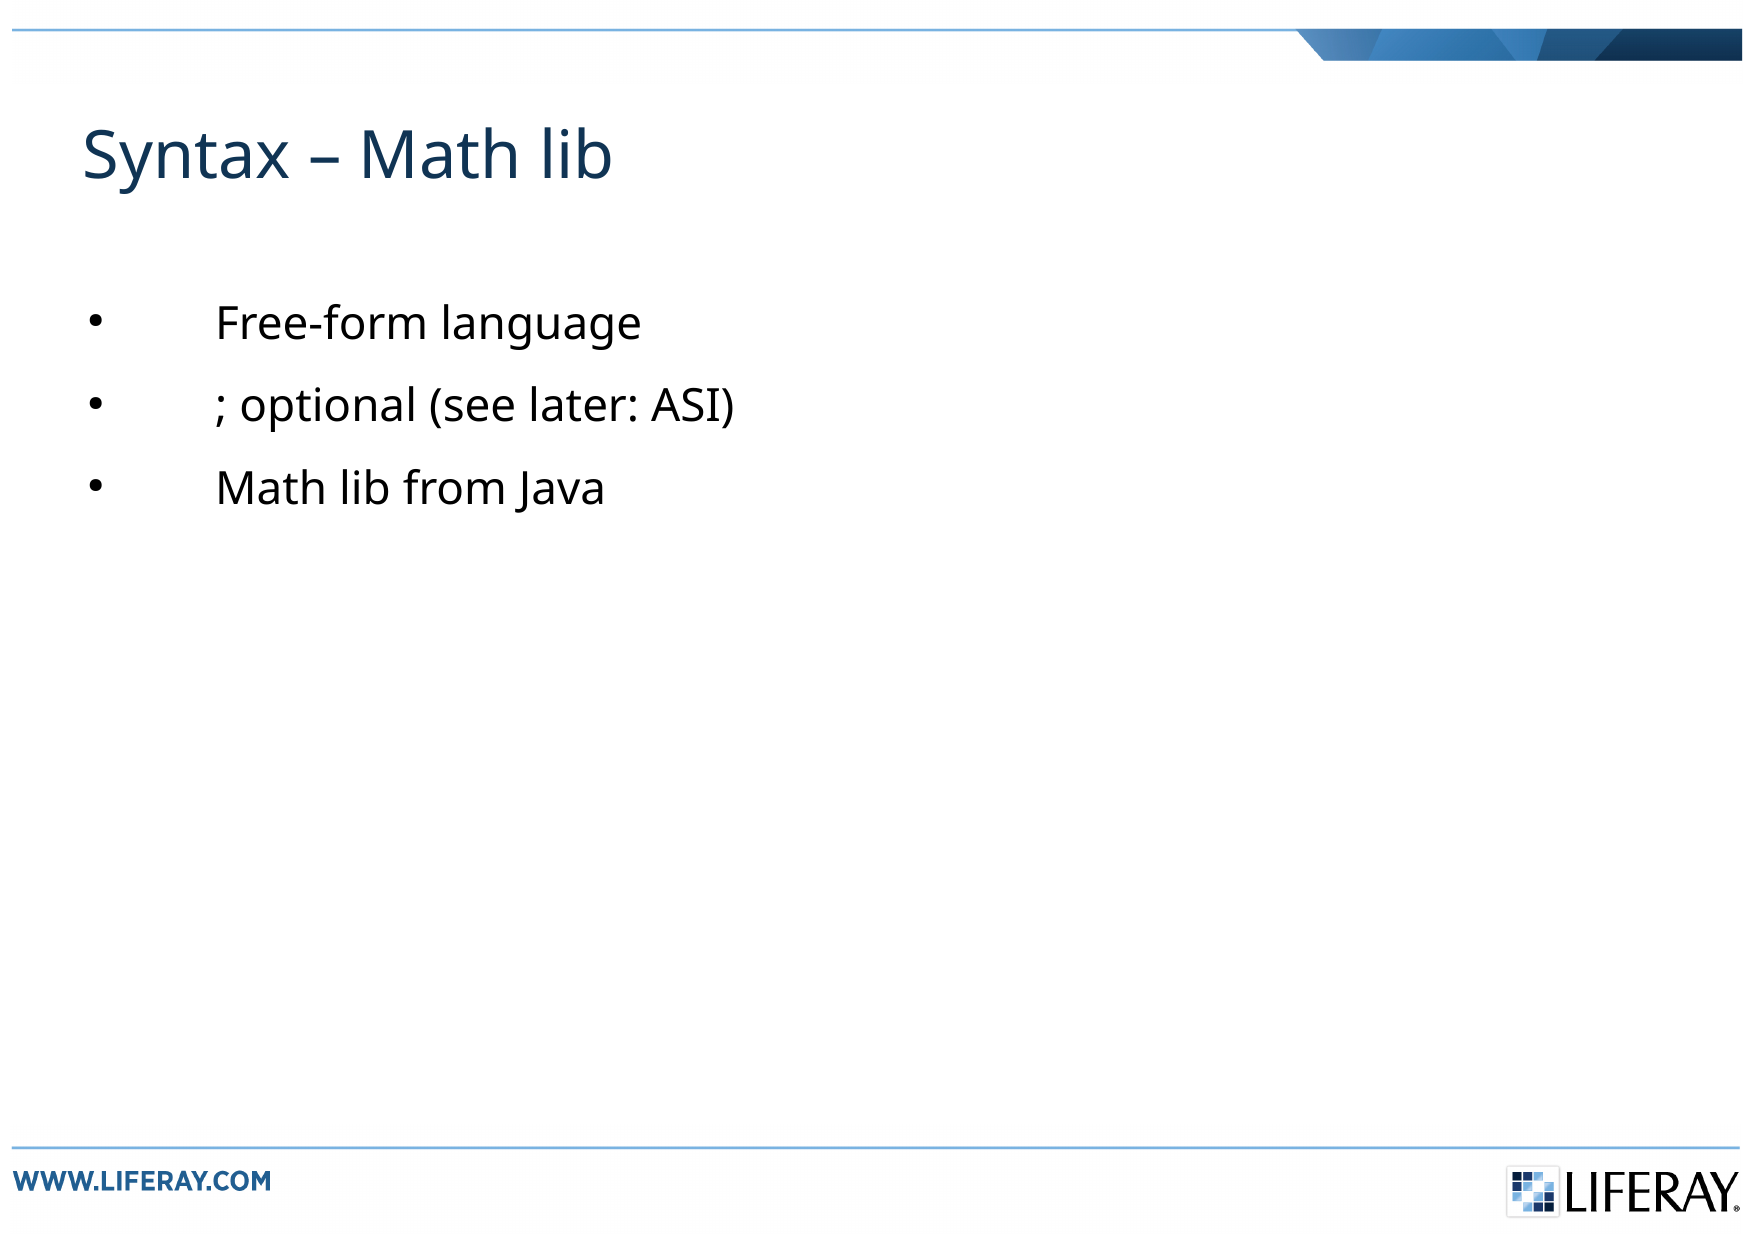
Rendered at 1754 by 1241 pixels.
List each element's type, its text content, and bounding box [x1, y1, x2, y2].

picture [10, 1124, 1741, 1234]
list Free-form language ; optional (see later: ASI) Math lib from Java [87, 290, 1667, 1109]
picture [12, 0, 1743, 84]
title Syntax – Math lib [82, 49, 1571, 257]
